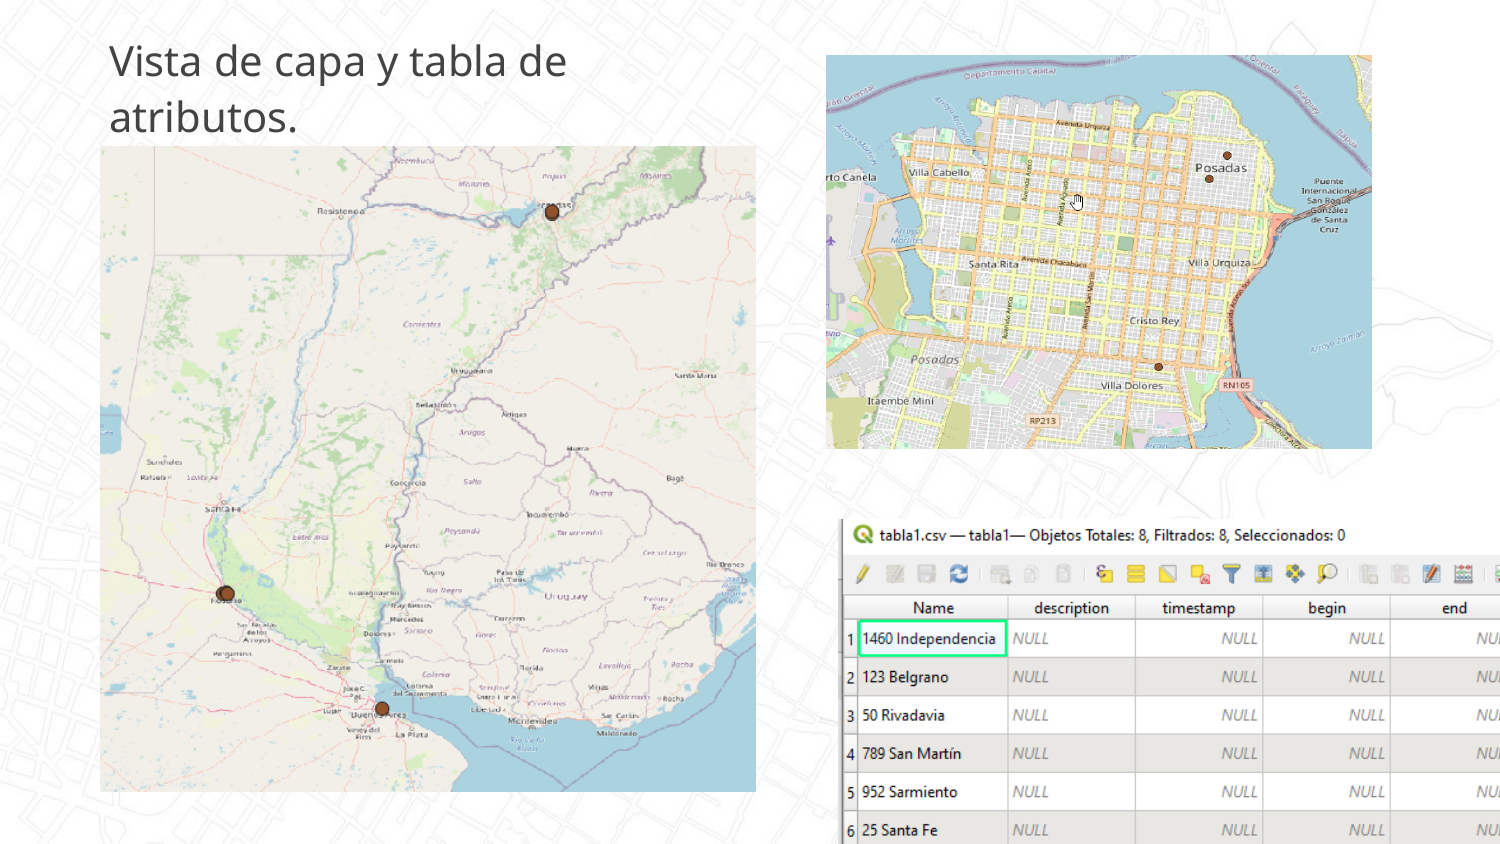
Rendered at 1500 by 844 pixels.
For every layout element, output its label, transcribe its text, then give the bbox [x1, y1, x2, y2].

picture [0, 0, 1500, 844]
text_box Vista de capa y tabla de atributos. [94, 23, 768, 136]
